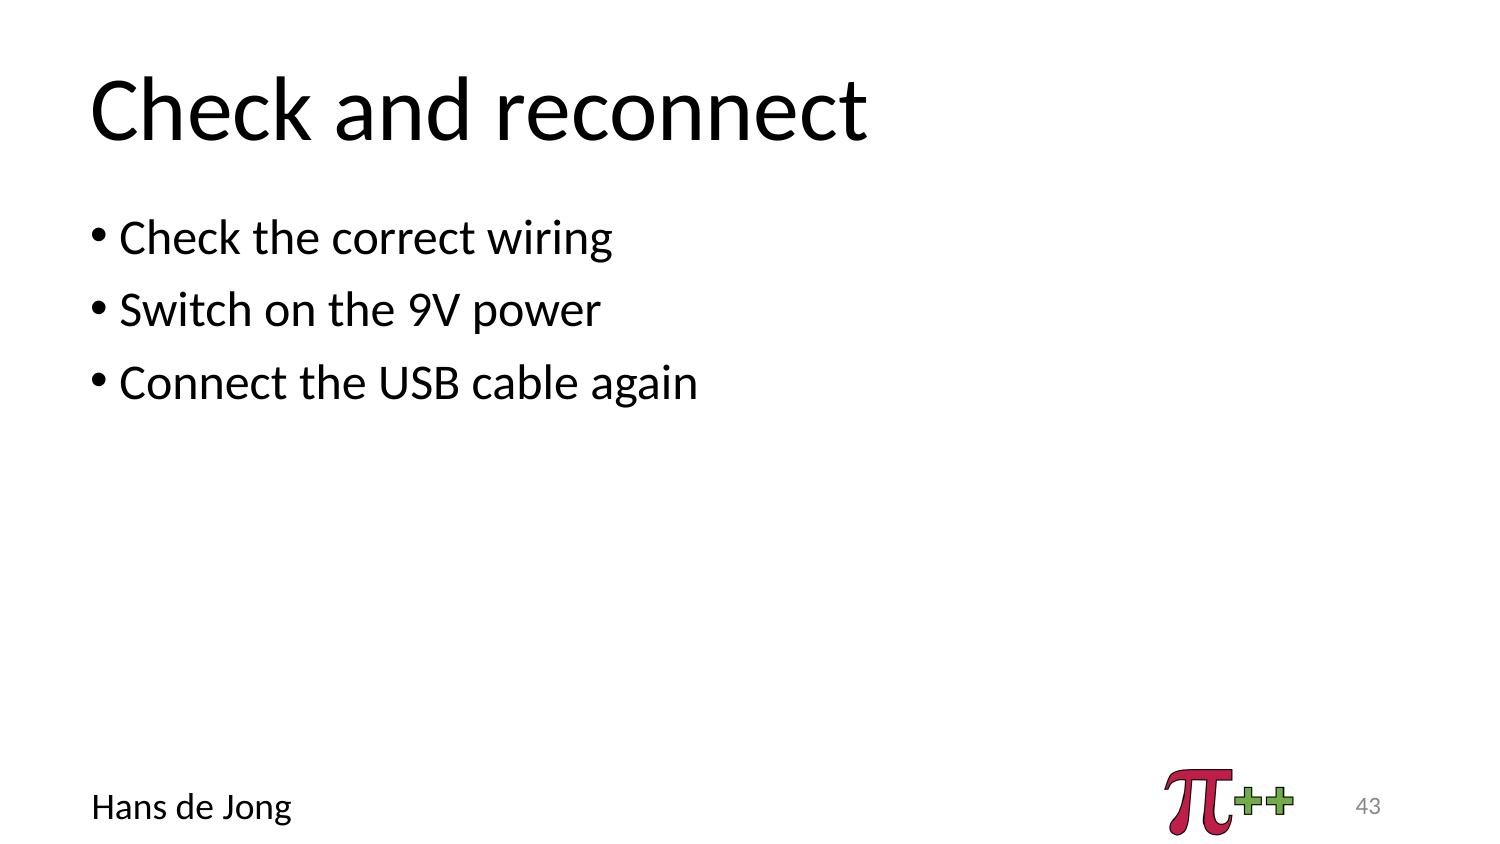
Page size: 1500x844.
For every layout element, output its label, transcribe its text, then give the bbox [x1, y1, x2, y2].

title Check and reconnect [75, 33, 1426, 175]
text_box 43 [1340, 782, 1426, 827]
list Check the correct wiring Switch on the 9V power Connect the USB cable again [75, 196, 1426, 754]
